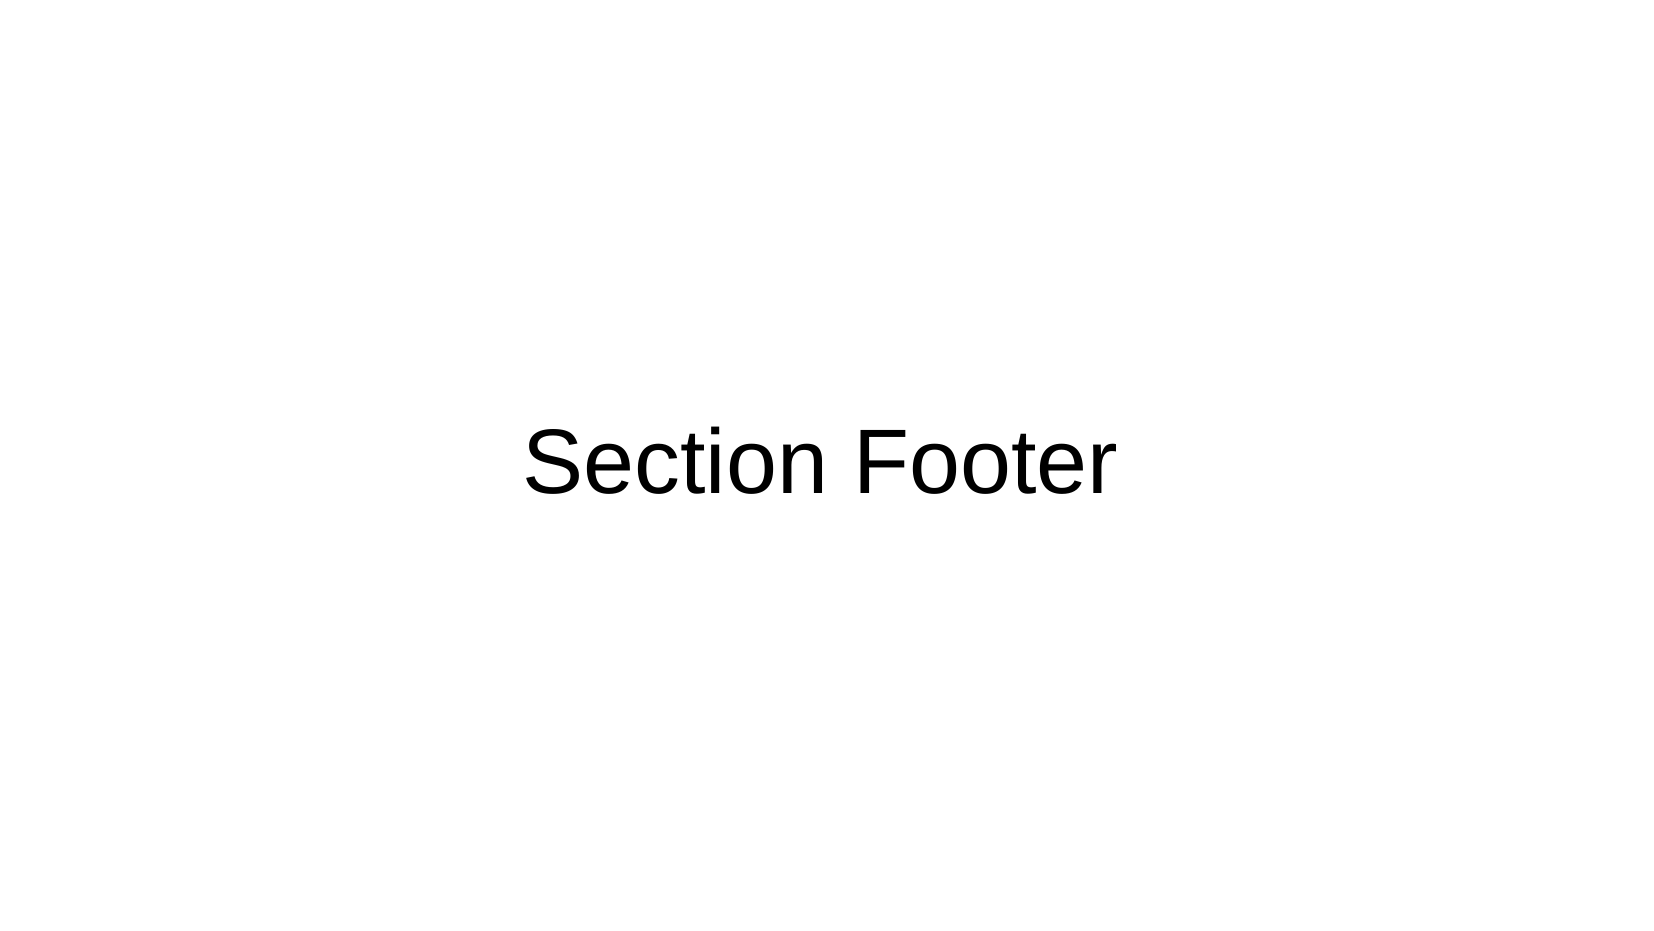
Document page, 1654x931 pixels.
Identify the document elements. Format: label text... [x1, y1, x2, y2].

title Section Footer [76, 383, 1565, 540]
